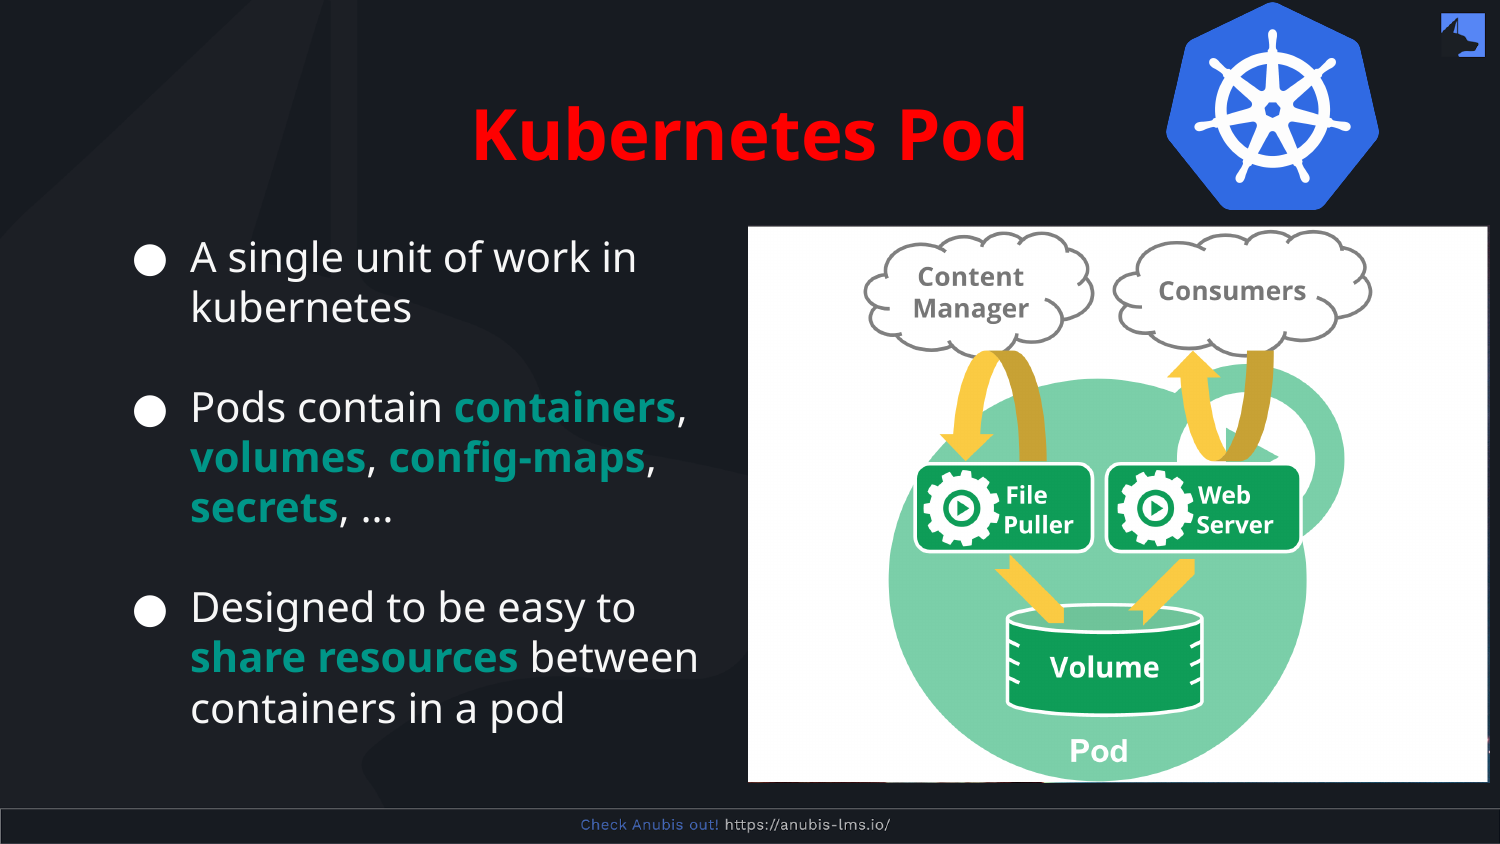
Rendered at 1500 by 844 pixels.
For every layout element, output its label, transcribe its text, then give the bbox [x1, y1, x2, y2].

title Kubernetes Pod [109, 38, 1391, 226]
picture [0, 0, 1500, 844]
list A single unit of work in kubernetes Pods contain containers, volumes, config-maps, secrets, … Designed to be easy to share resources between containers in a pod [109, 225, 727, 769]
